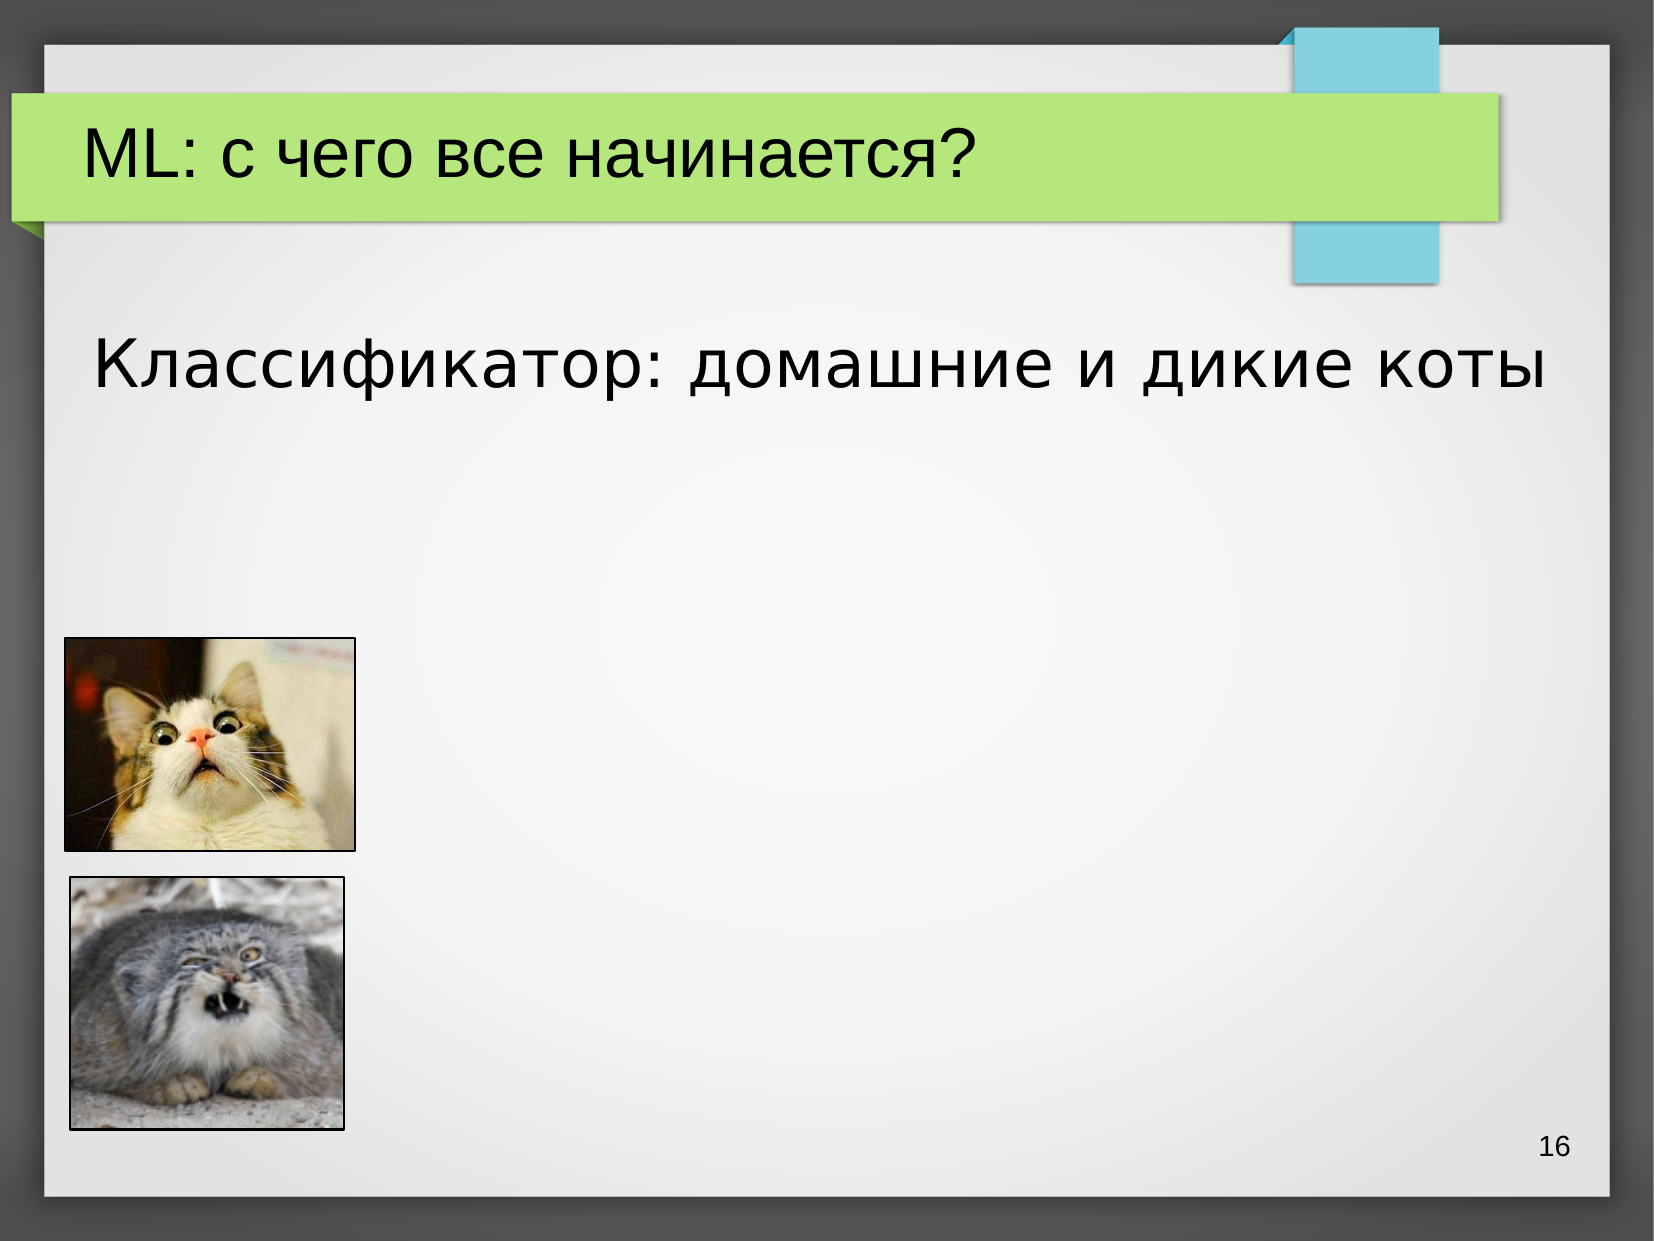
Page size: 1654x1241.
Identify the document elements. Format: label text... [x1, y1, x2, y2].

picture [0, 0, 1654, 1241]
title ML: с чего все начинается? [82, 49, 1571, 257]
text_box Классификатор: домашние и дикие коты [47, 307, 1595, 423]
